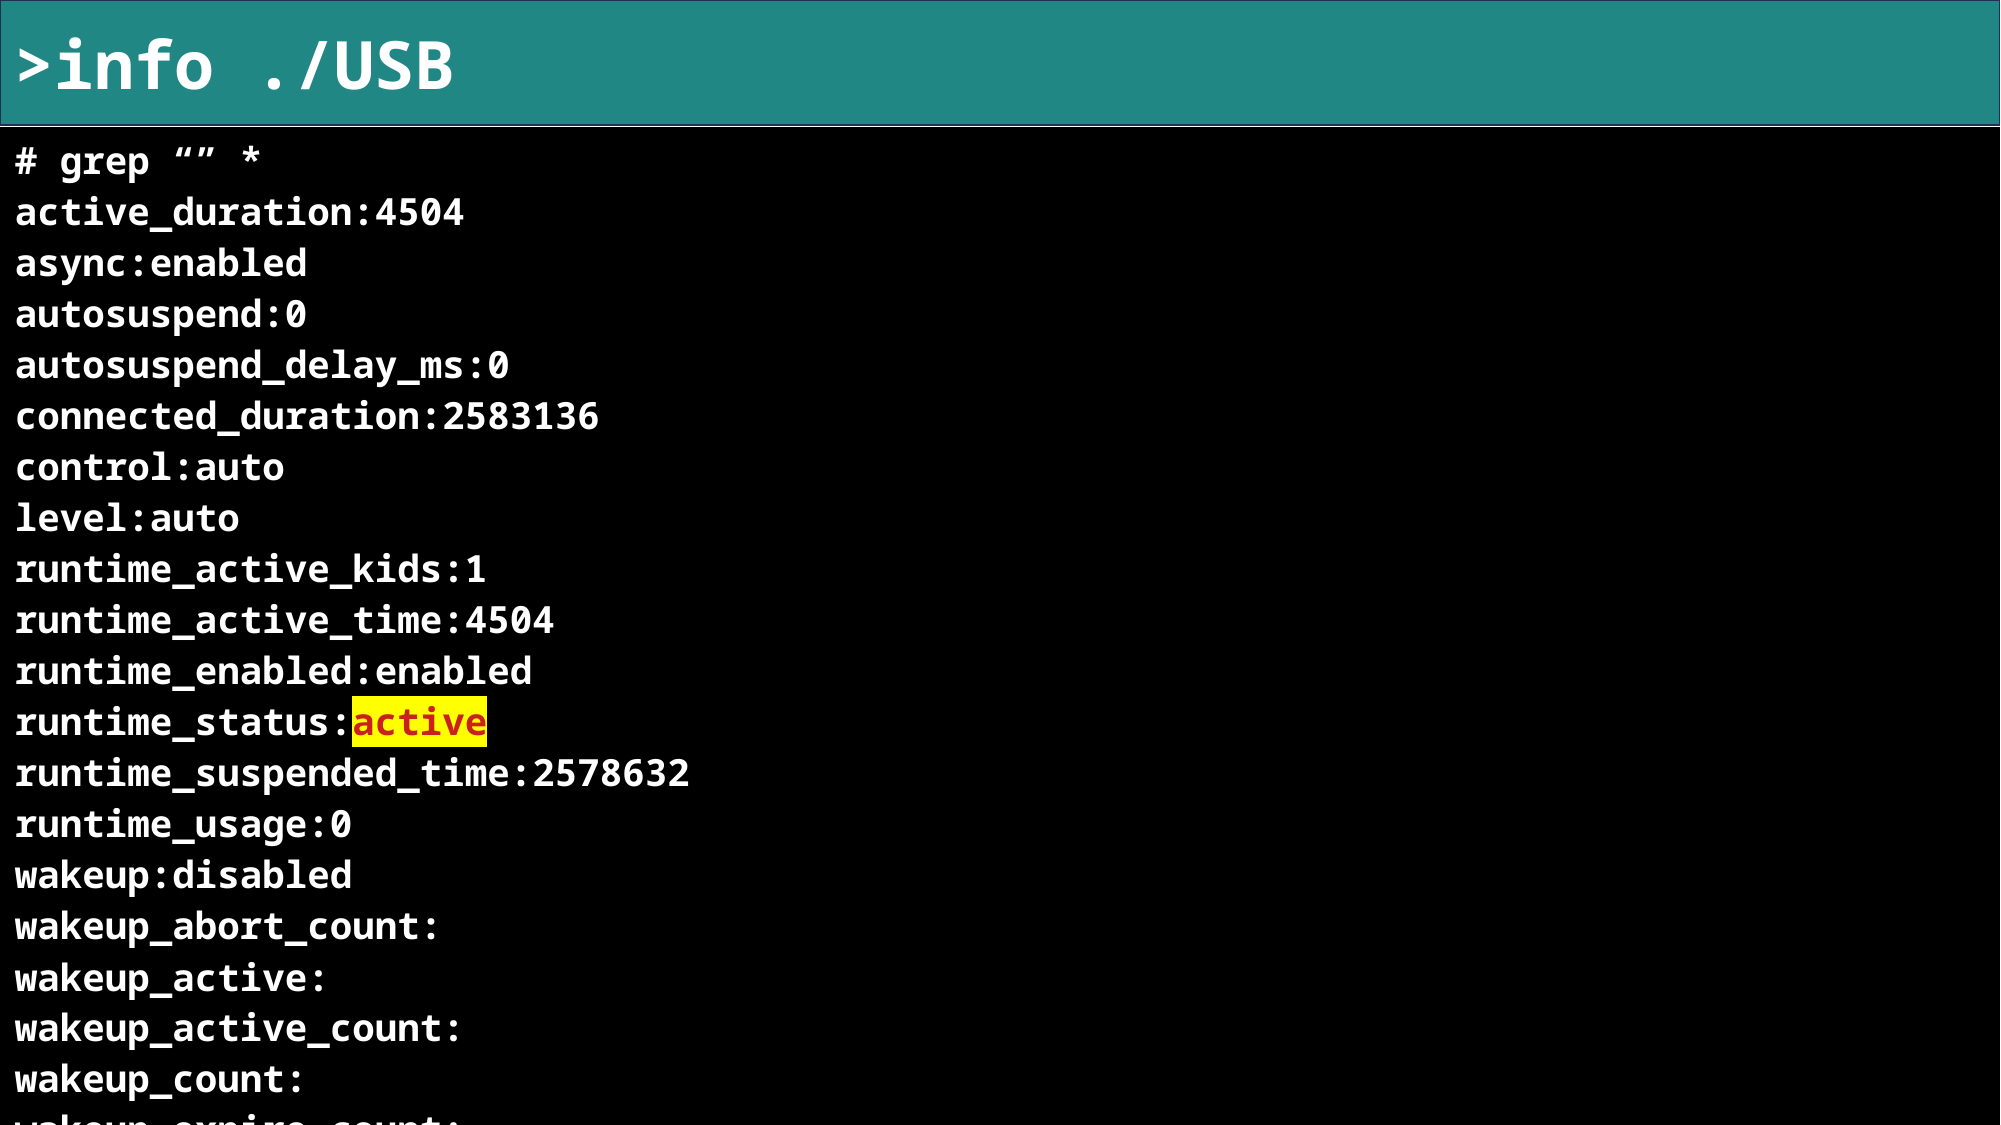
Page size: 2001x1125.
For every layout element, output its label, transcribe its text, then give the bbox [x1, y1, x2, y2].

text_box >info ./USB [0, 0, 2000, 125]
text_box # grep “” * active_duration:4504 async:enabled autosuspend:0 autosuspend_delay_ms:0 connected_duration:2583136 control:auto level:auto runtime_active_kids:1 runtime_active_time:4504 runtime_enabled:enabled runtime_status:active runtime_suspended_time:2578632 runtime_usage:0 wakeup:disabled wakeup_abort_count: wakeup_active: wakeup_active_count: wakeup_count: wakeup_expire_count: wakeup_last_time_ms: wakeup_max_time_ms: wakeup_prevent_sleep_time_ms: wakeup_total_time_ms: [0, 127, 2000, 1094]
